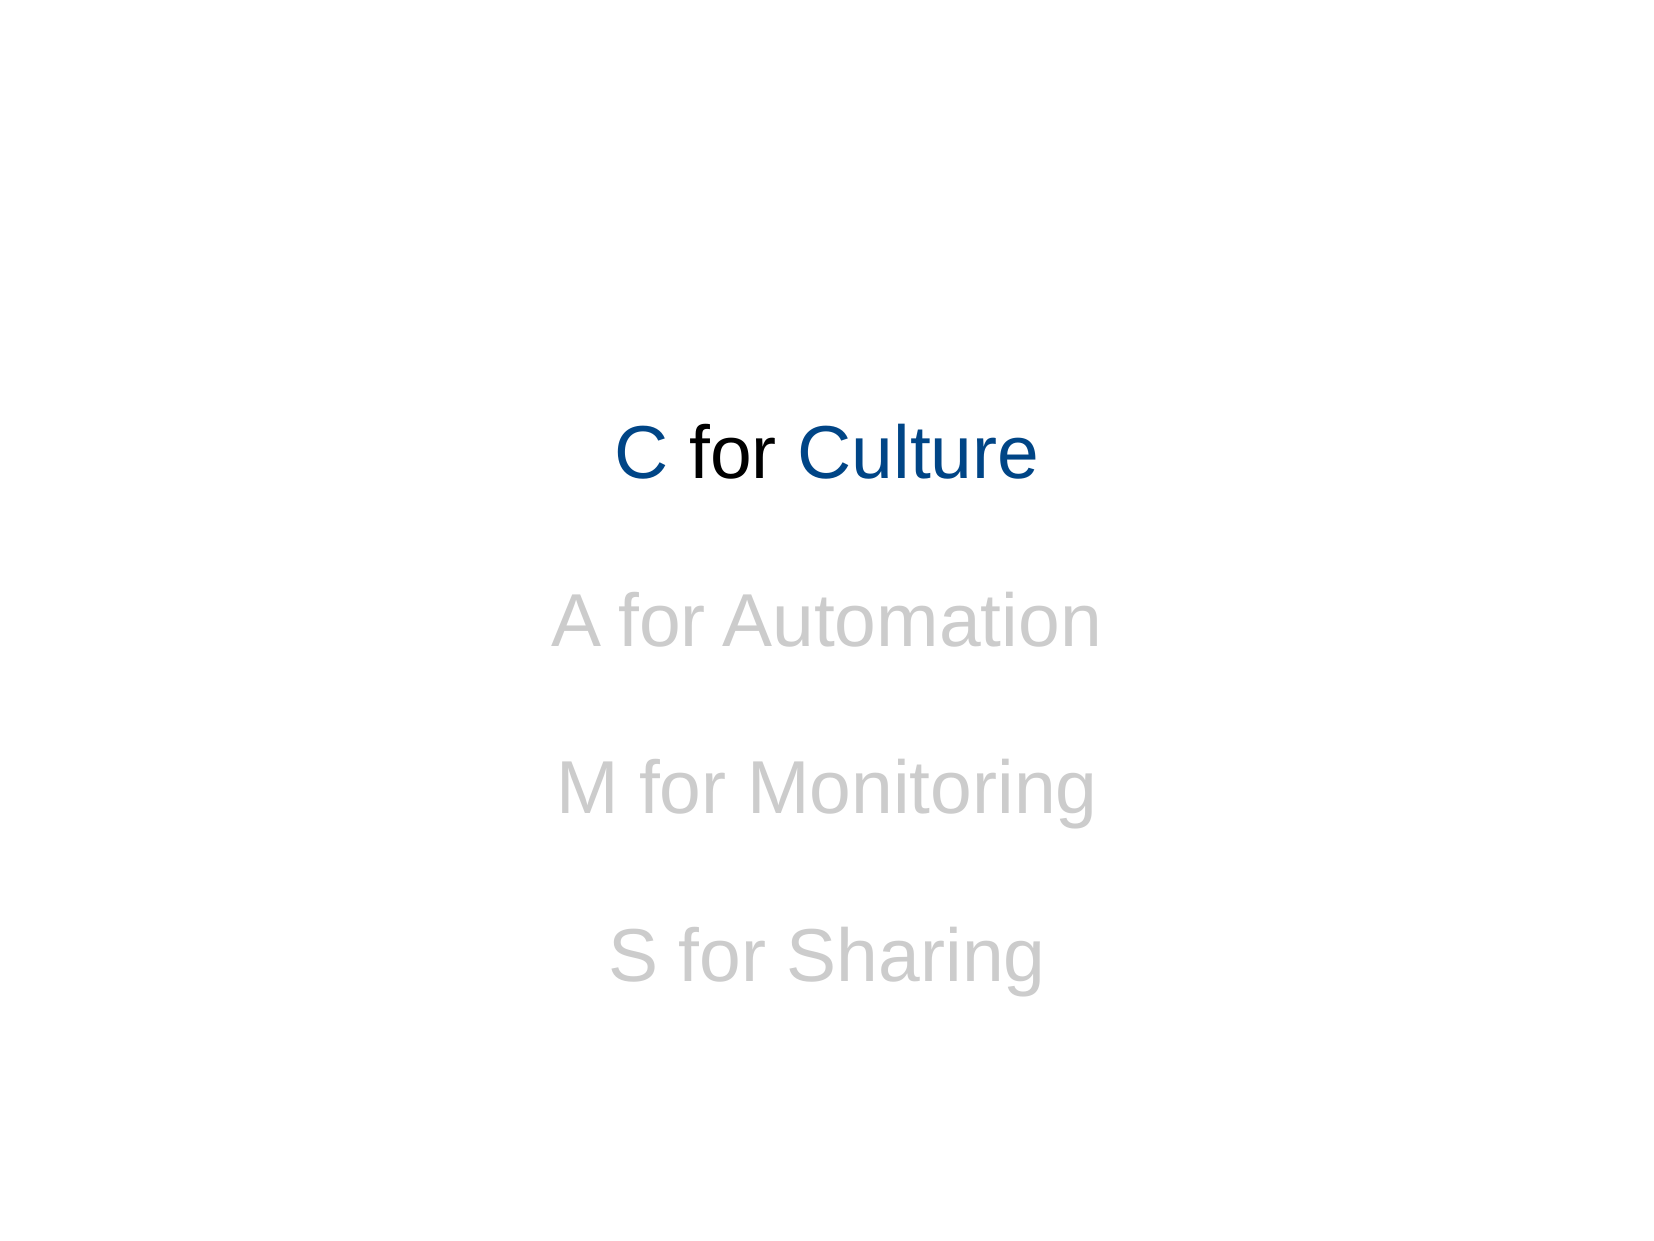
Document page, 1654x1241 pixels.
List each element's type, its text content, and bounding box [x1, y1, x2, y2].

text_box C for Culture A for Automation M for Monitoring S for Sharing [536, 318, 1117, 922]
